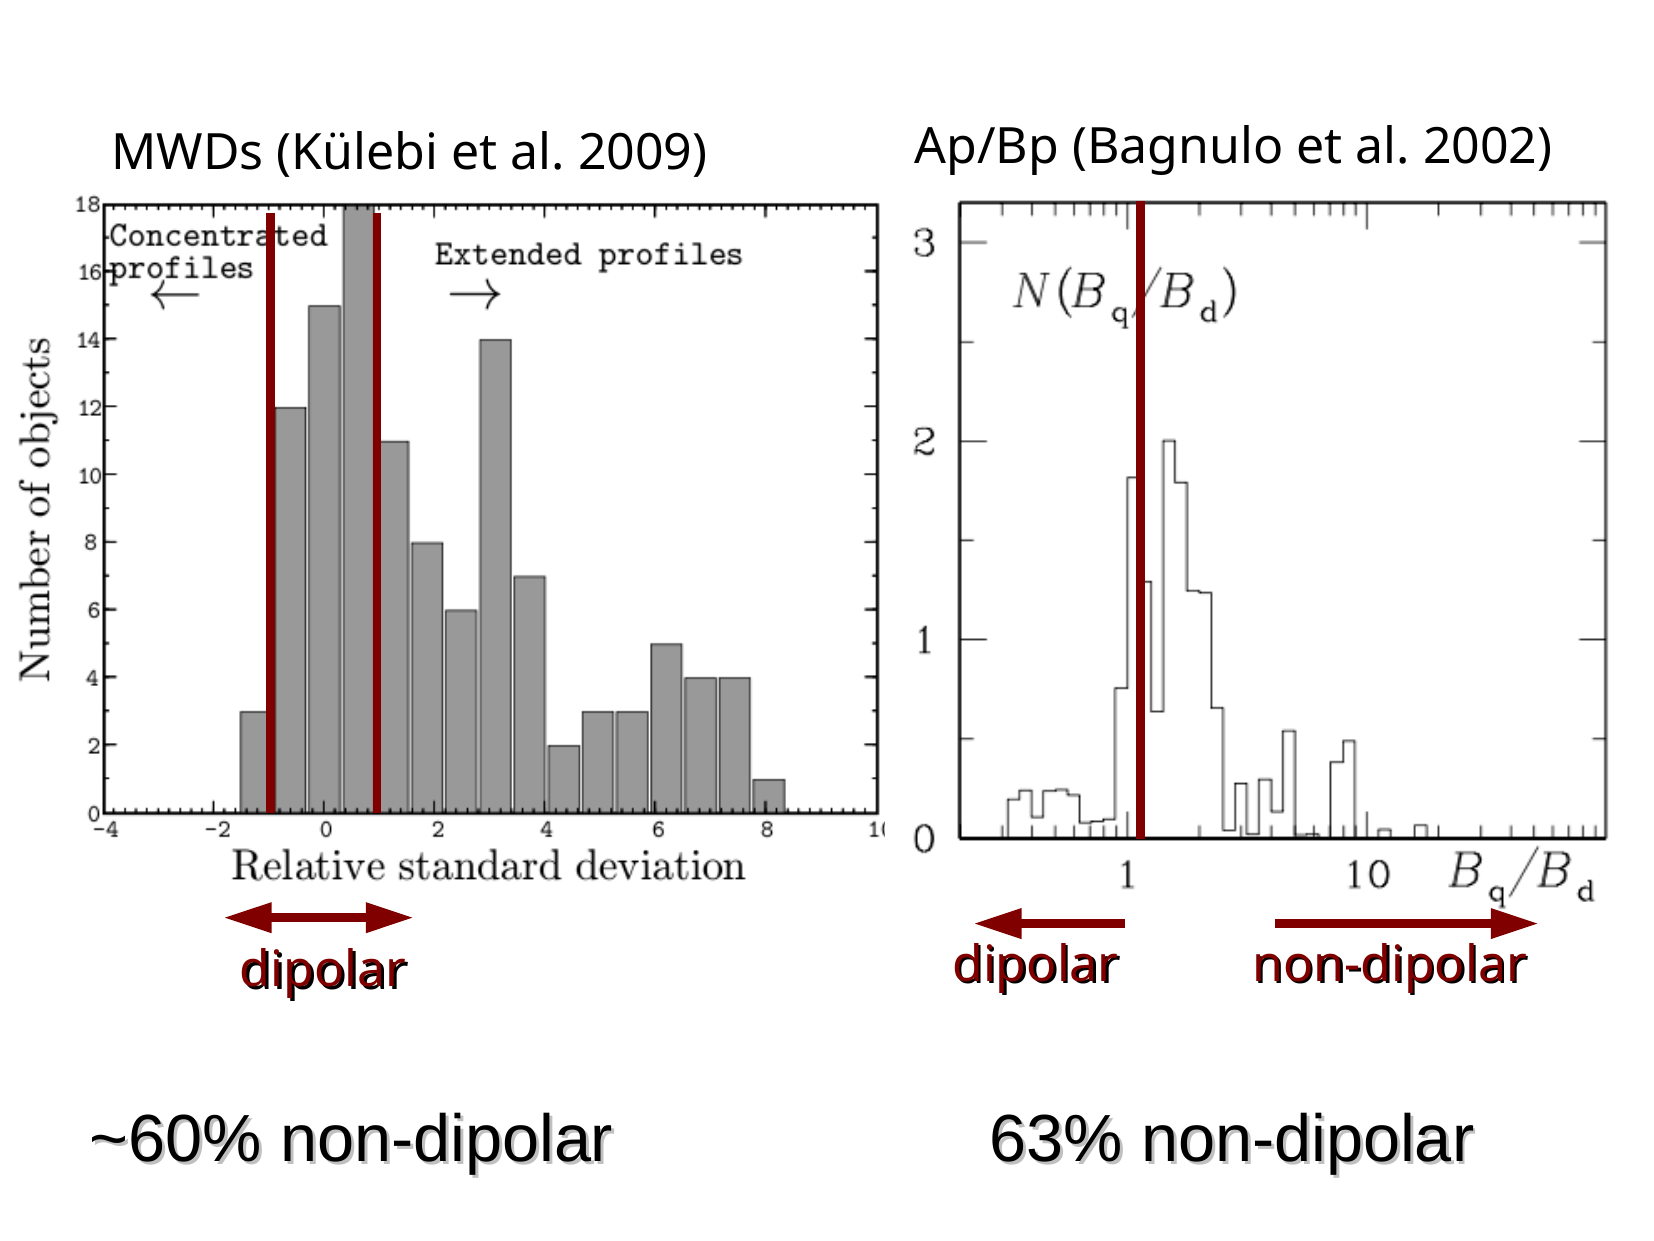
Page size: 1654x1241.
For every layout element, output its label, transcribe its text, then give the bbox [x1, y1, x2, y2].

text_box ~60% non-dipolar [74, 1087, 713, 1183]
text_box dipolar [224, 929, 450, 1005]
picture [6, 185, 1654, 938]
text_box non-dipolar [1237, 923, 1575, 999]
text_box Ap/Bp (Bagnulo et al. 2002) [899, 106, 1654, 182]
text_box MWDs (Külebi et al. 2009) [96, 112, 810, 188]
text_box dipolar [937, 923, 1163, 999]
text_box 63% non-dipolar [974, 1087, 1500, 1183]
